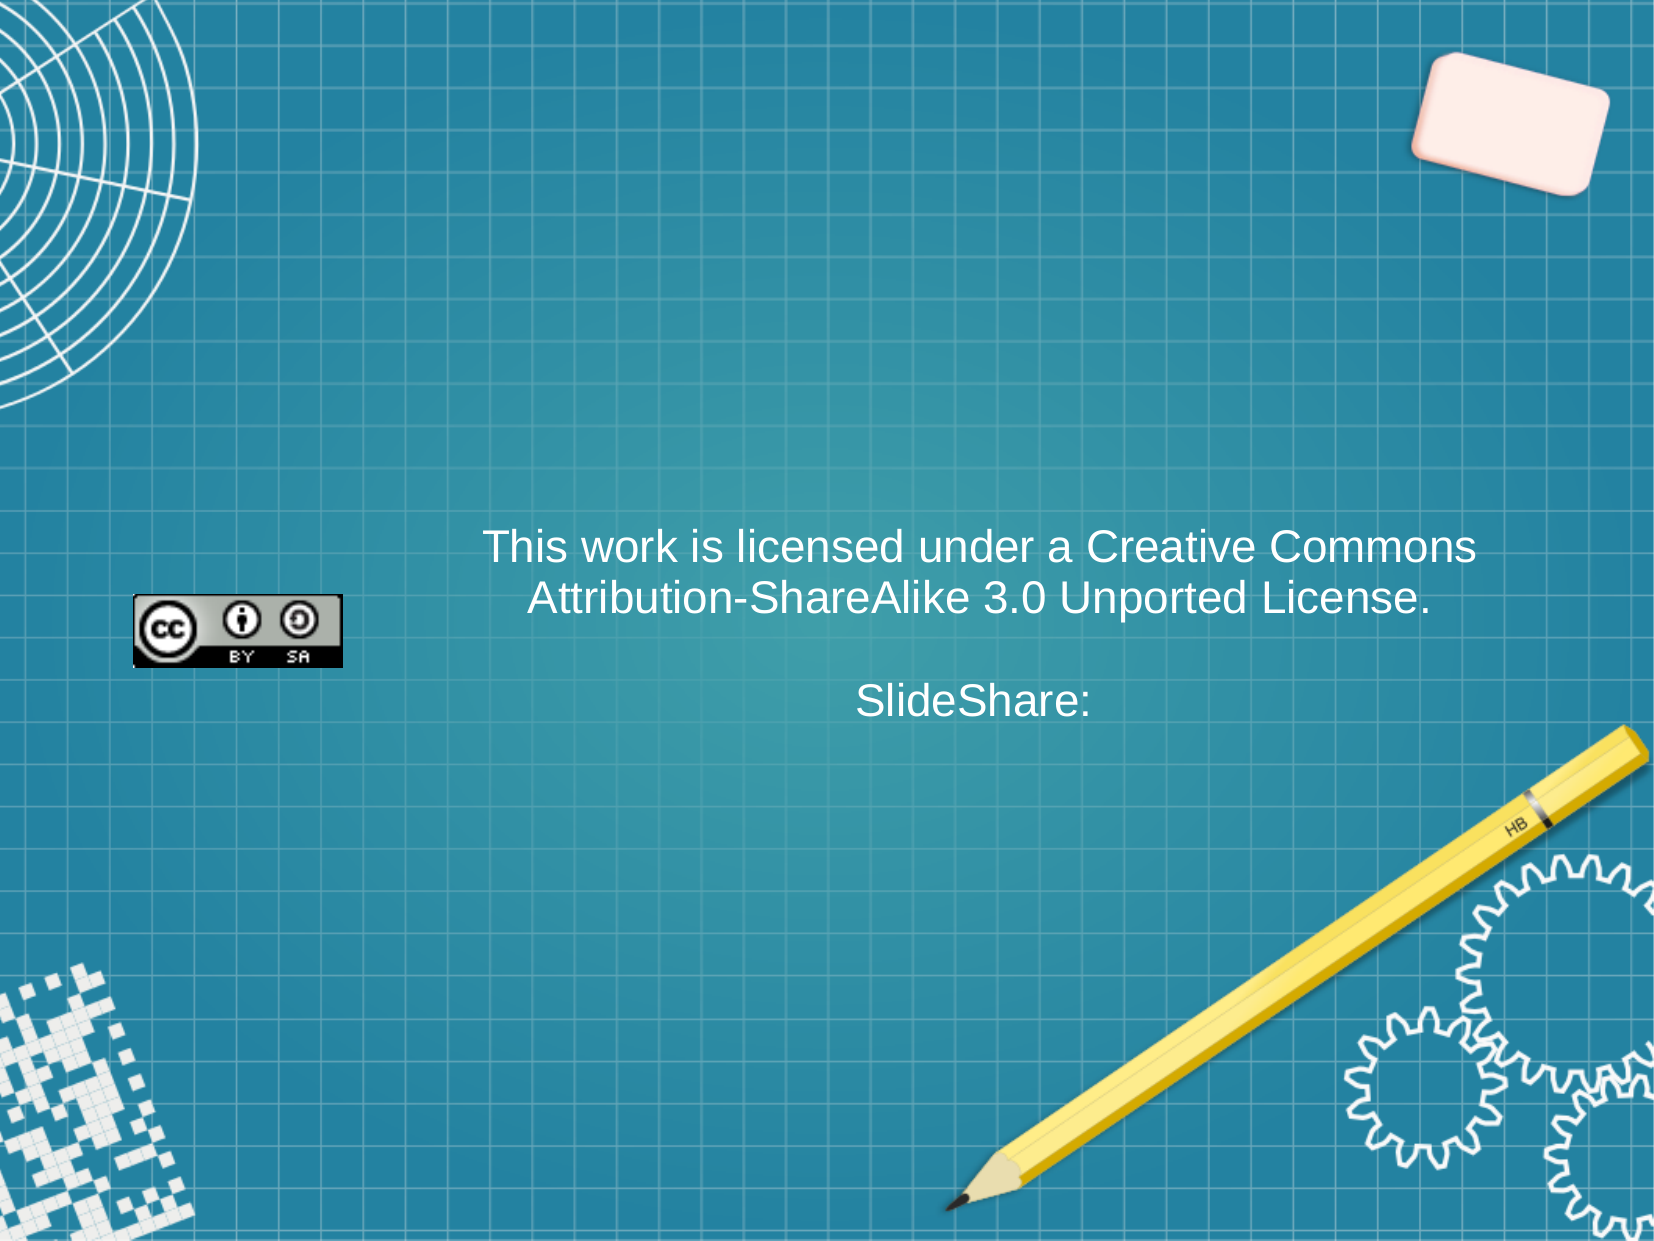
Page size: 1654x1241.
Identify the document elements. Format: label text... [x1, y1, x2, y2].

picture [0, 0, 1654, 1241]
title This work is licensed under a Creative Commons Attribution-ShareAlike 3.0 Unported License. SlideShare: [389, 519, 1571, 727]
